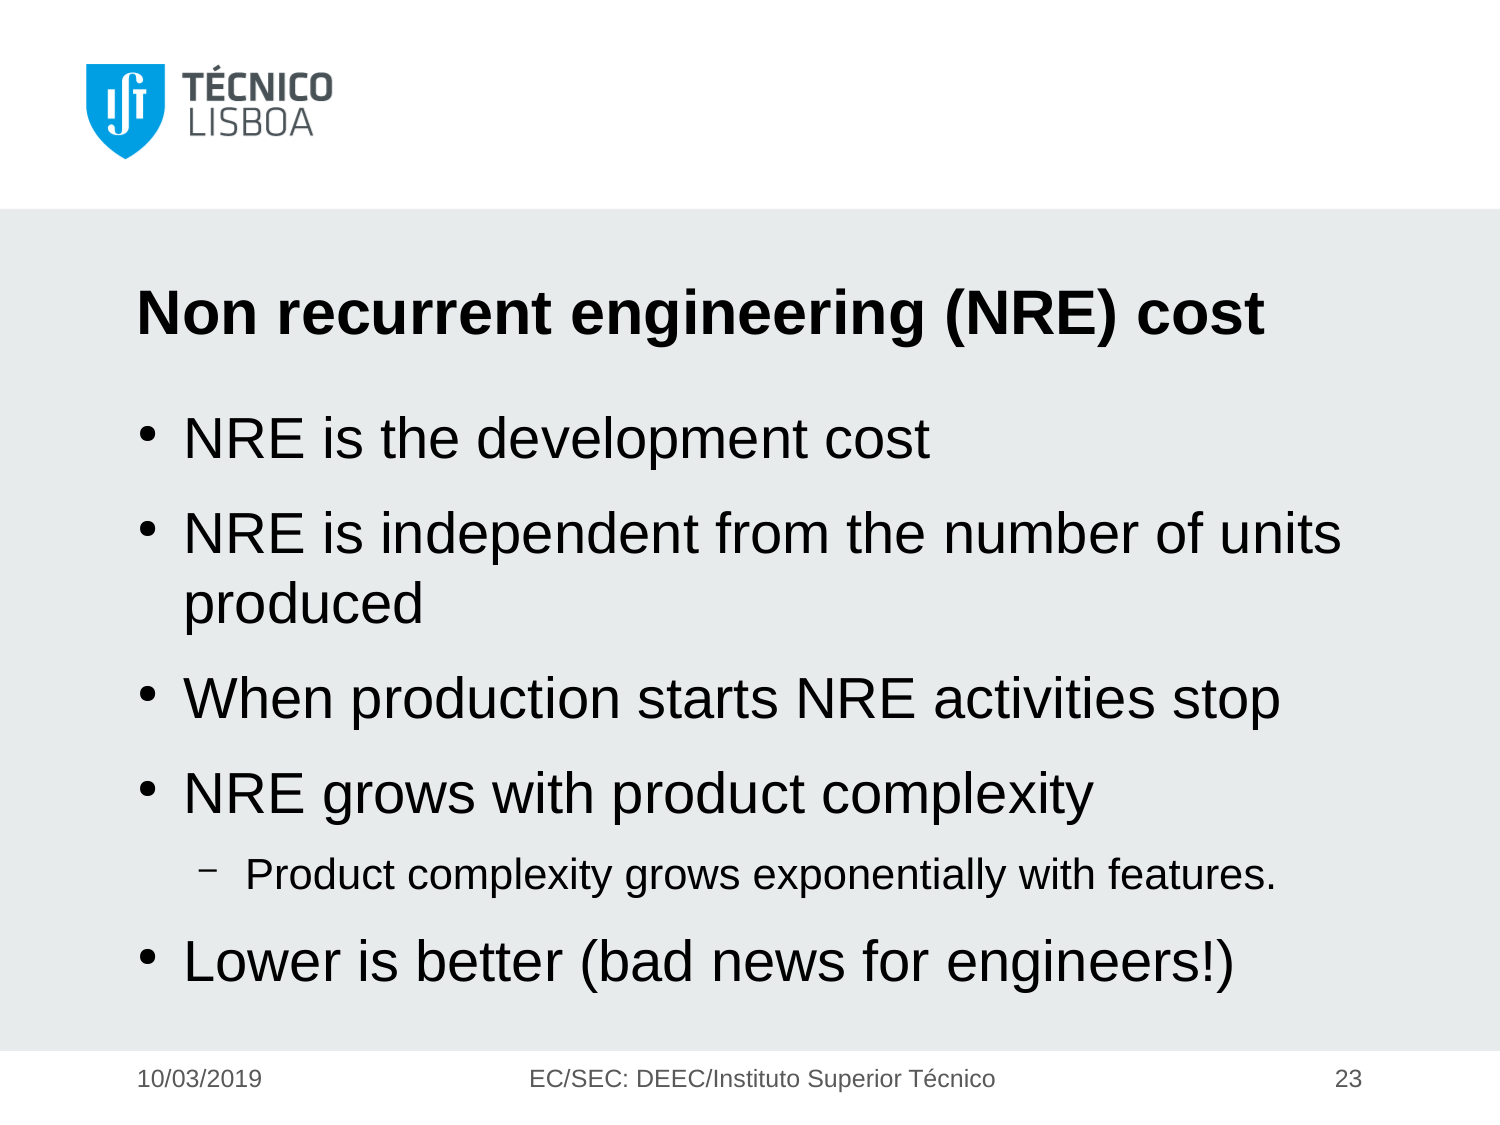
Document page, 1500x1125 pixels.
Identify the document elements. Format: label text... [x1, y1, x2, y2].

footer EC/SEC: DEEC/Instituto Superior Técnico [512, 1052, 1021, 1103]
slide_number <number> [1077, 1052, 1378, 1103]
title Non recurrent engineering (NRE) cost [121, 237, 1378, 381]
slide_number 10/03/2019 [121, 1052, 425, 1103]
picture [0, 0, 1500, 1125]
list NRE is the development cost NRE is independent from the number of units produced When production starts NRE activities stop NRE grows with product complexity Product complexity grows exponentially with features. Lower is better (bad news for engineers!) [121, 400, 1378, 1005]
